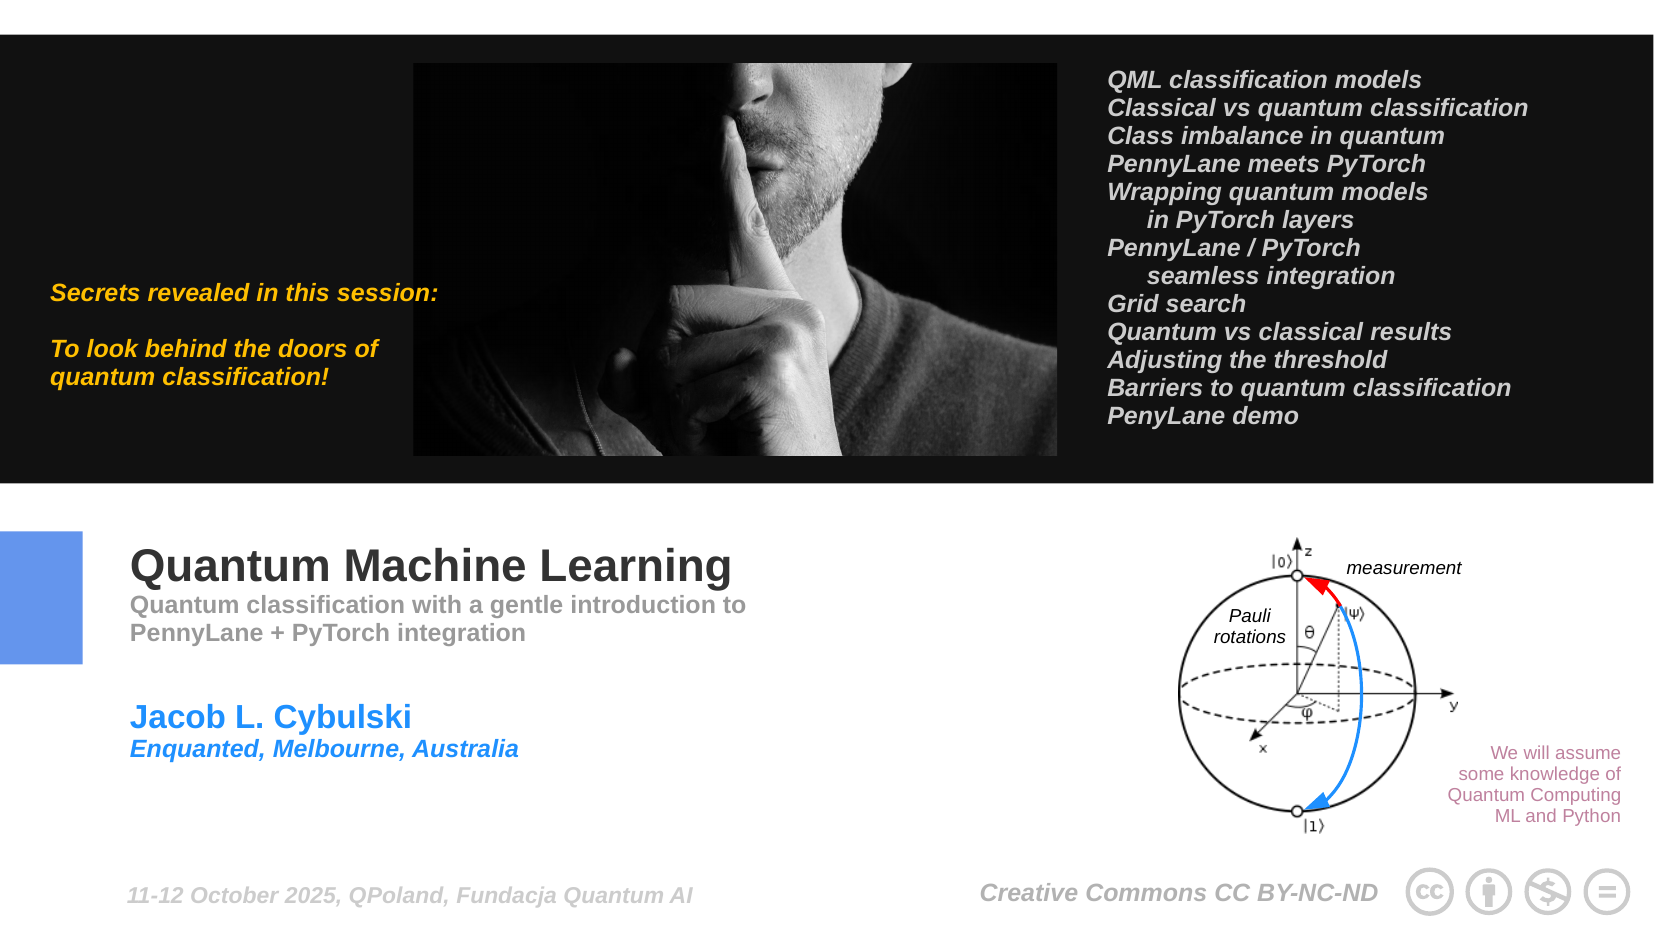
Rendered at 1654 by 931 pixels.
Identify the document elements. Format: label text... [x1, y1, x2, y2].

text_box 11-12 October 2025, QPoland, Fundacja Quantum AI [112, 875, 863, 922]
text_box Pauli rotations [1198, 597, 1344, 655]
text_box [1381, 826, 1654, 931]
picture [413, 63, 1058, 456]
subtitle Jacob L. Cybulski Enquanted, Melbourne, Australia [129, 681, 1178, 780]
picture [1178, 537, 1458, 834]
text_box We will assume some knowledge of Quantum Computing ML and Python [1364, 735, 1636, 863]
title Quantum Machine Learning Quantum classification with a gentle introduction to PennyLane + PyTorch integration [129, 504, 1134, 681]
text_box Creative Commons CC BY-NC-ND [962, 871, 1393, 920]
text_box measurement [1331, 549, 1477, 586]
text_box [0, 34, 1654, 484]
text_box Secrets revealed in this session: To look behind the doors of quantum classification! [35, 271, 461, 483]
text_box QML classification models Classical vs quantum classification Class imbalance in quantum PennyLane meets PyTorch Wrapping quantum models in PyTorch layers PennyLane / PyTorch seamless integration Grid search Quantum vs classical results Adjusting the threshold Barriers to quantum classification PenyLane demo [1092, 58, 1613, 466]
